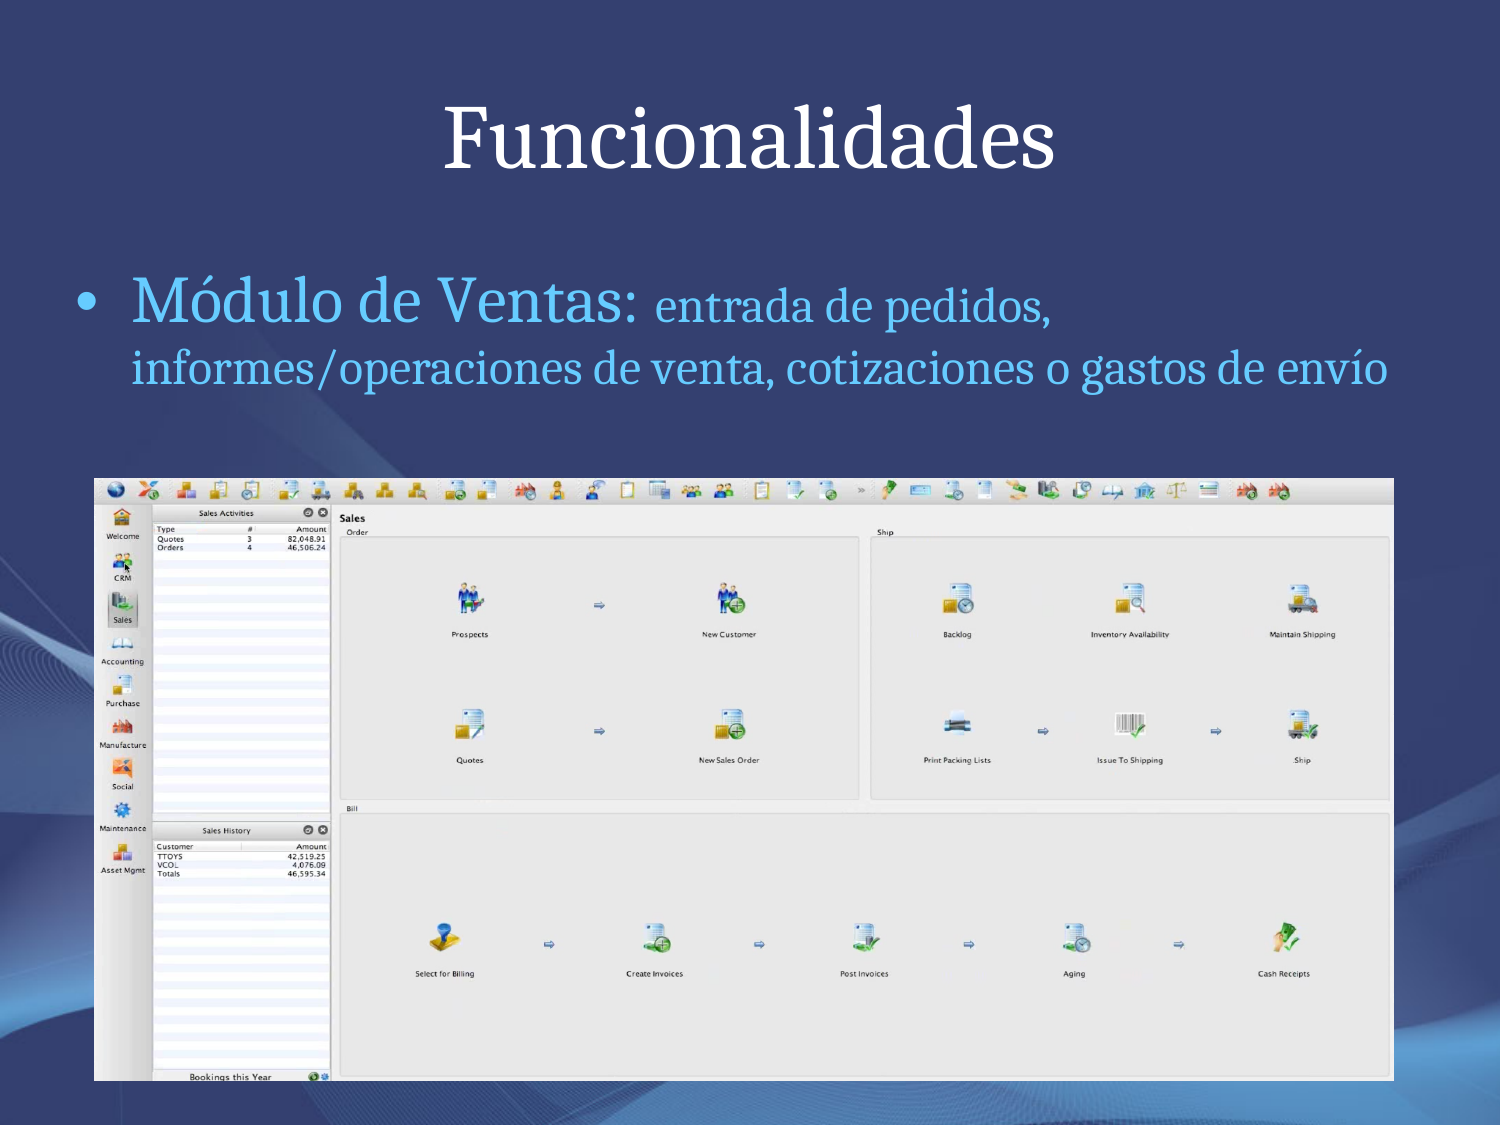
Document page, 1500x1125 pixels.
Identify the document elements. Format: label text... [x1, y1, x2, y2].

title Funcionalidades [75, 45, 1426, 233]
list Módulo de Ventas: entrada de pedidos, informes/operaciones de venta, cotizaciones o gastos de envío [75, 262, 1447, 532]
picture [0, 0, 1500, 1125]
